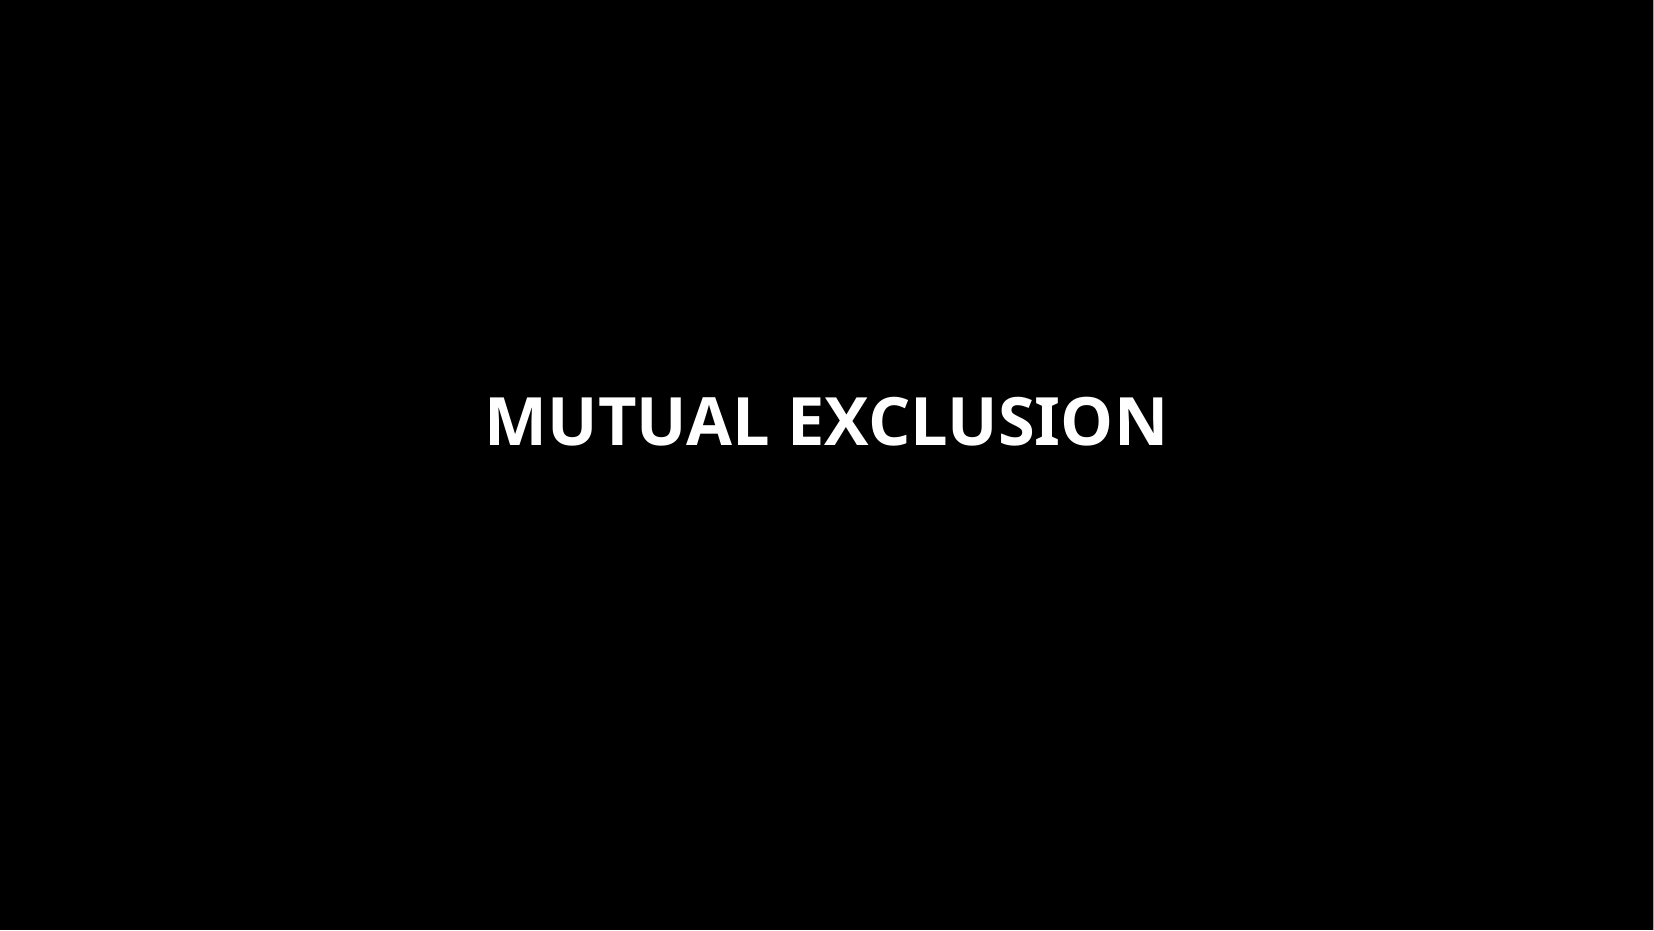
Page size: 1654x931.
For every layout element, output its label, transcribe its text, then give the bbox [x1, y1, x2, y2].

subtitle MUTUAL EXCLUSION [82, 105, 1571, 825]
